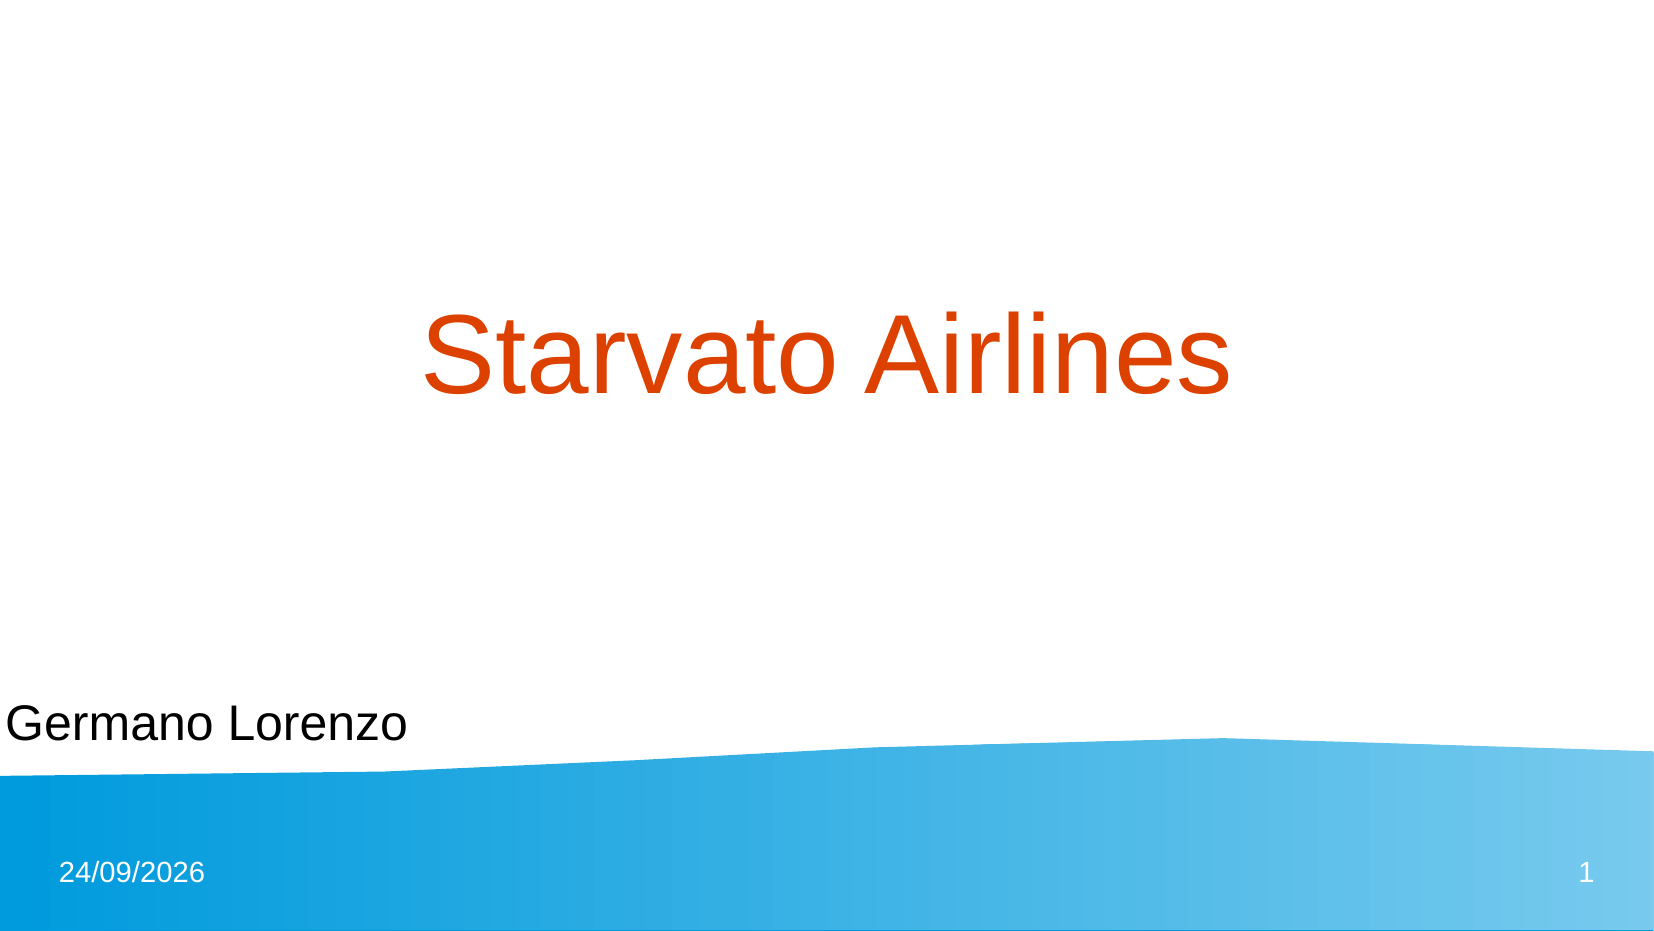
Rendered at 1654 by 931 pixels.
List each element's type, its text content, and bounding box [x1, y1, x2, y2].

subtitle Germano Lorenzo [0, 649, 414, 798]
title Starvato Airlines [0, 265, 1654, 443]
